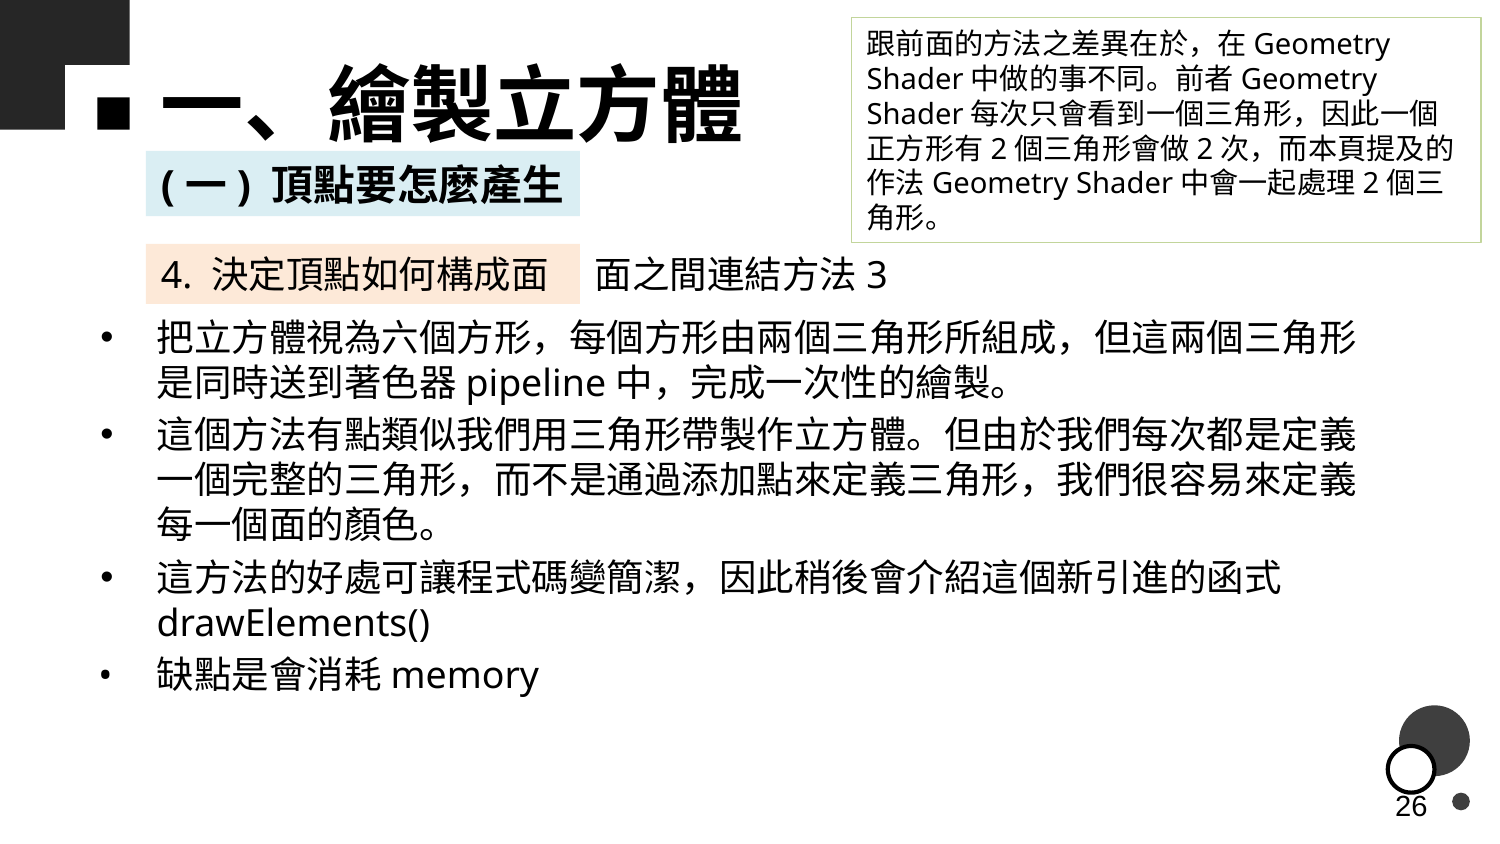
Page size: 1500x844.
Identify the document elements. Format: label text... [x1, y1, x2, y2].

text_box 把立方體視為六個方形，每個方形由兩個三角形所組成，但這兩個三角形是同時送到著色器pipeline中，完成一次性的繪製。 這個方法有點類似我們用三角形帶製作立方體。但由於我們每次都是定義一個完整的三角形，而不是通過添加點來定義三角形，我們很容易來定義每一個面的顏色。 這方法的好處可讓程式碼變簡潔，因此稍後會介紹這個新引進的函式drawElements() 缺點是會消耗memory [66, 306, 1400, 811]
text_box [1400, 705, 1470, 782]
text_box 面之間連結方法3 [579, 243, 944, 304]
title 一、繪製立方體 [145, 32, 851, 173]
slide_number <number> [1092, 782, 1443, 827]
text_box [97, 97, 130, 130]
text_box [1452, 792, 1470, 811]
text_box 4. 決定頂點如何構成面 [145, 243, 579, 304]
text_box [0, 0, 130, 130]
text_box 跟前面的方法之差異在於，在Geometry Shader中做的事不同。前者Geometry Shader每次只會看到一個三角形，因此一個正方形有2個三角形會做2次，而本頁提及的作法Geometry Shader中會一起處理2個三角形。 [851, 17, 1481, 243]
text_box (一) 頂點要怎麼產生 [145, 150, 580, 217]
